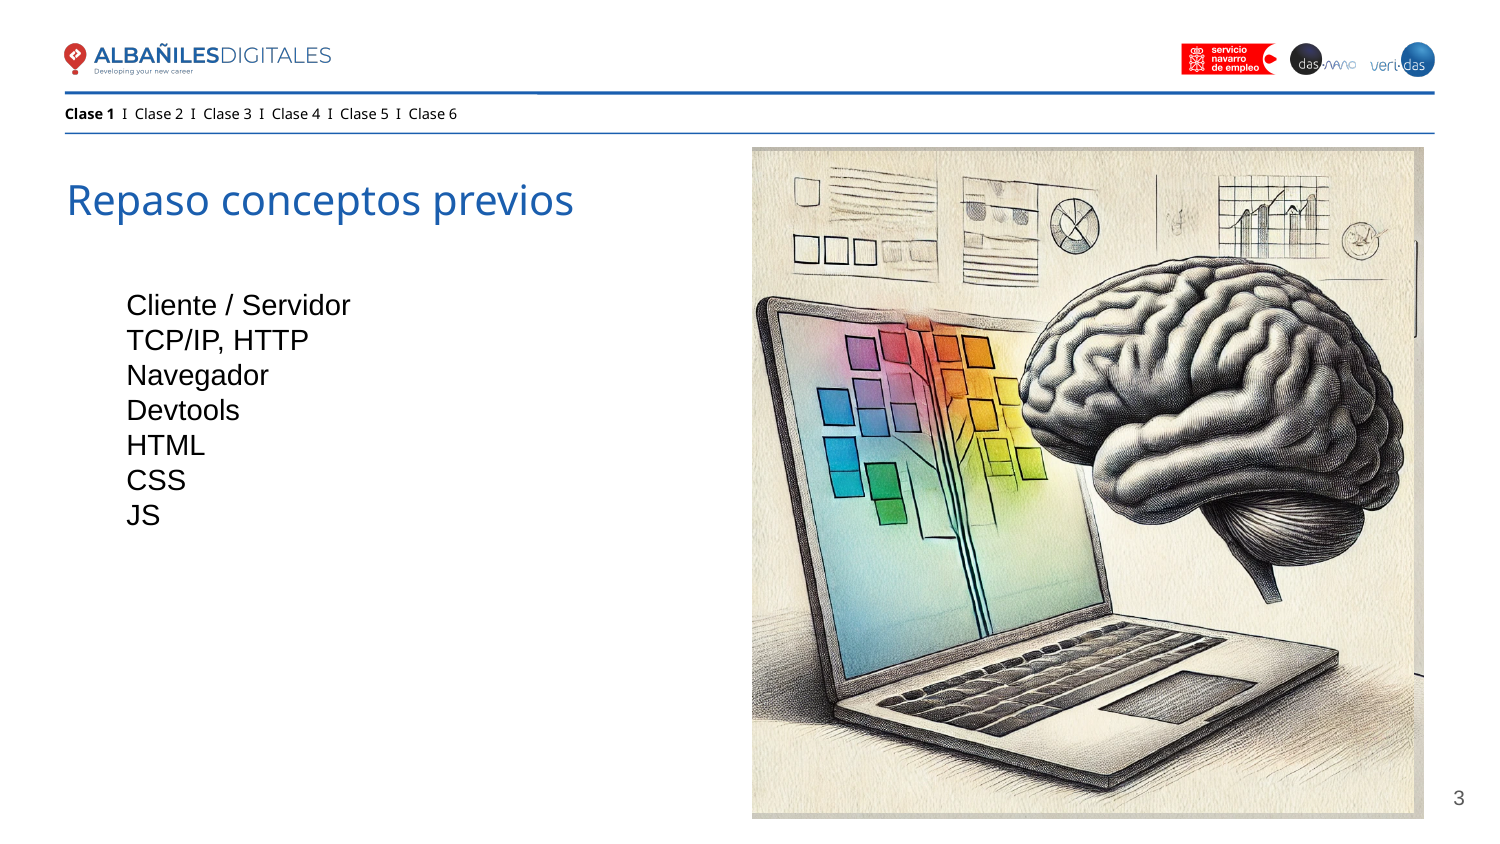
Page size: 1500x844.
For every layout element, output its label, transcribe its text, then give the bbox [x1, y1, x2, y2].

text_box Cliente / Servidor TCP/IP, HTTP Navegador Devtools HTML CSS JS [111, 271, 524, 582]
picture [752, 147, 1424, 819]
slide_number <number> [1389, 764, 1480, 830]
text_box Clase 1 I Clase 2 I Clase 3 I Clase 4 I Clase 5 I Clase 6 [64, 104, 1435, 123]
text_box Repaso conceptos previos [66, 179, 728, 225]
picture [1370, 42, 1435, 77]
picture [1290, 43, 1356, 75]
picture [1181, 43, 1277, 75]
picture [64, 43, 332, 75]
